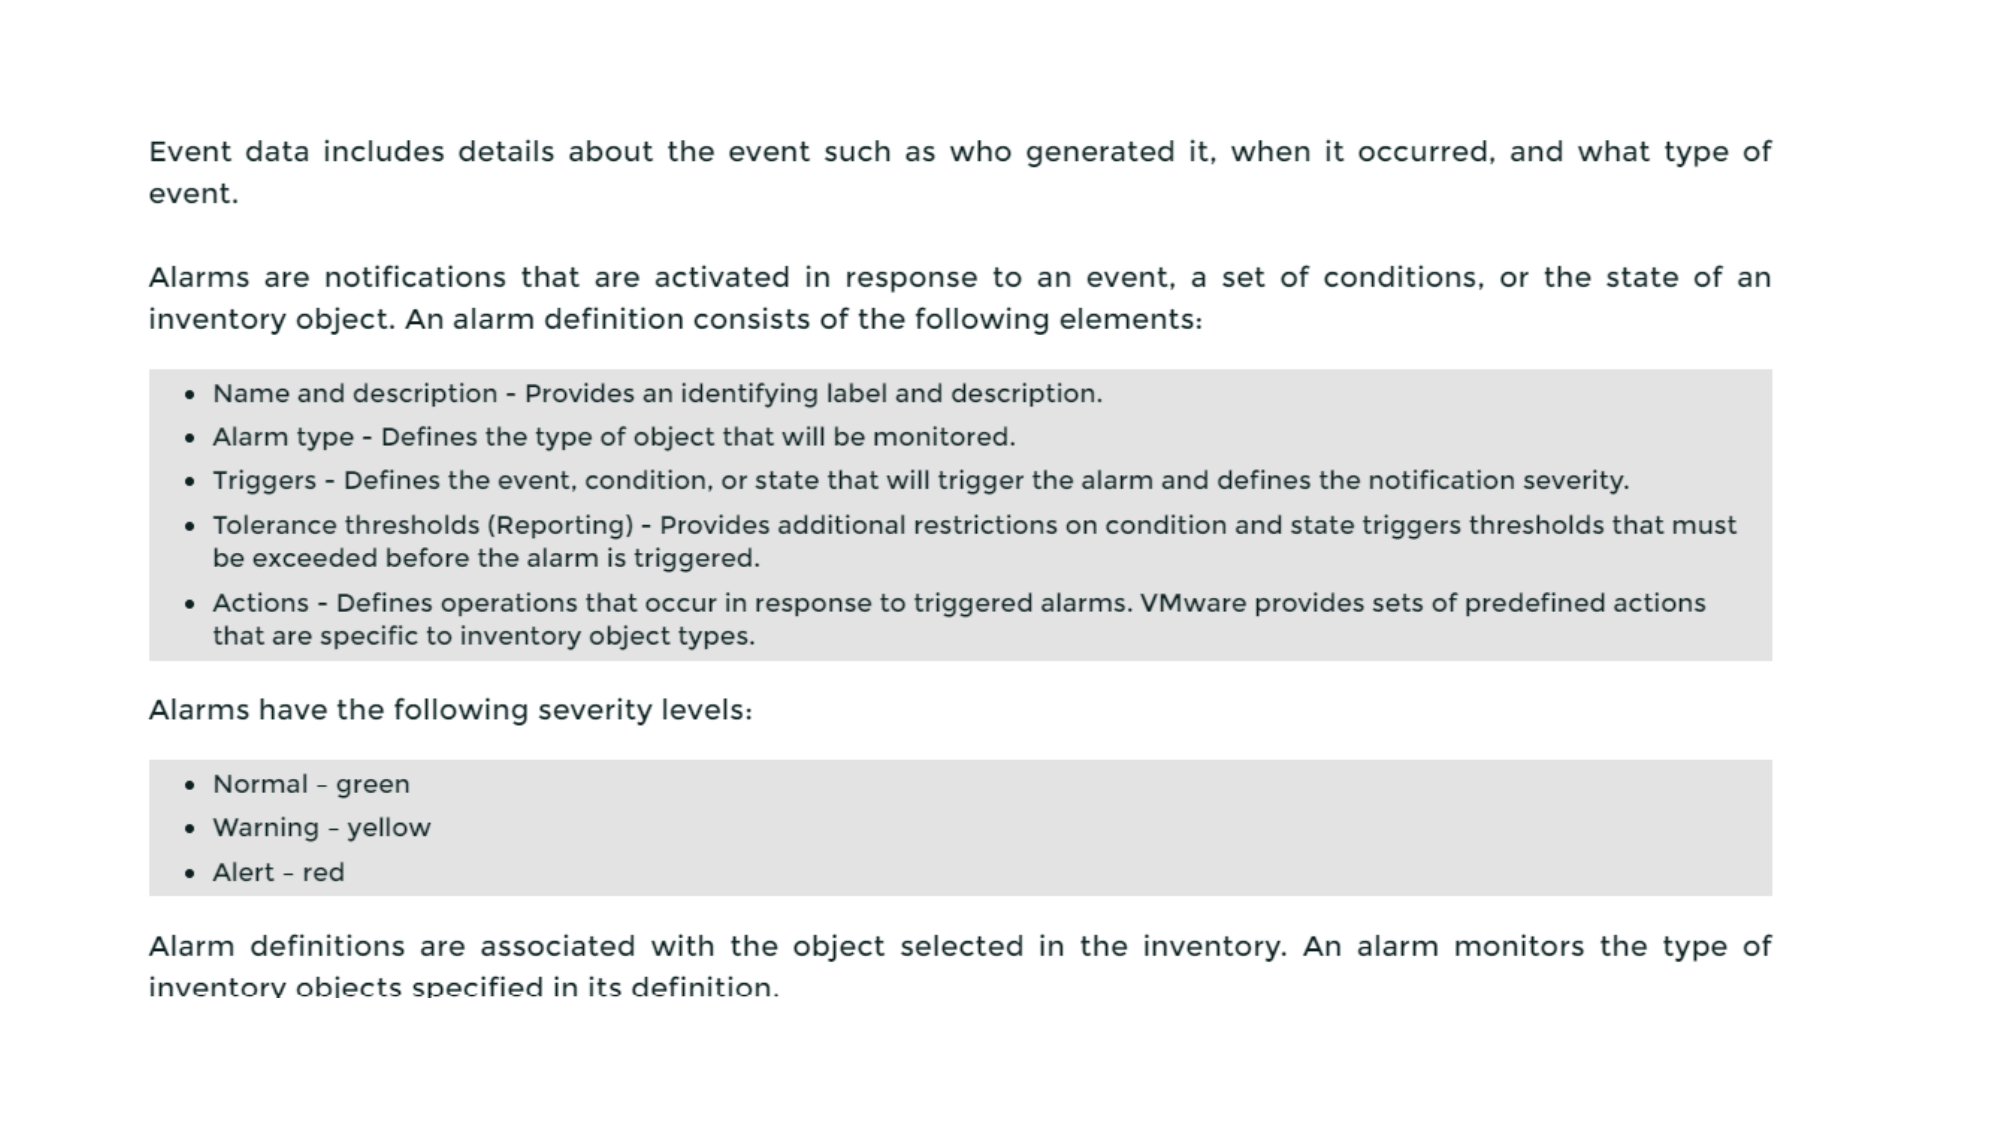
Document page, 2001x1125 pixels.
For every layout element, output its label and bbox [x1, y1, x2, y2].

picture [145, 127, 1804, 998]
